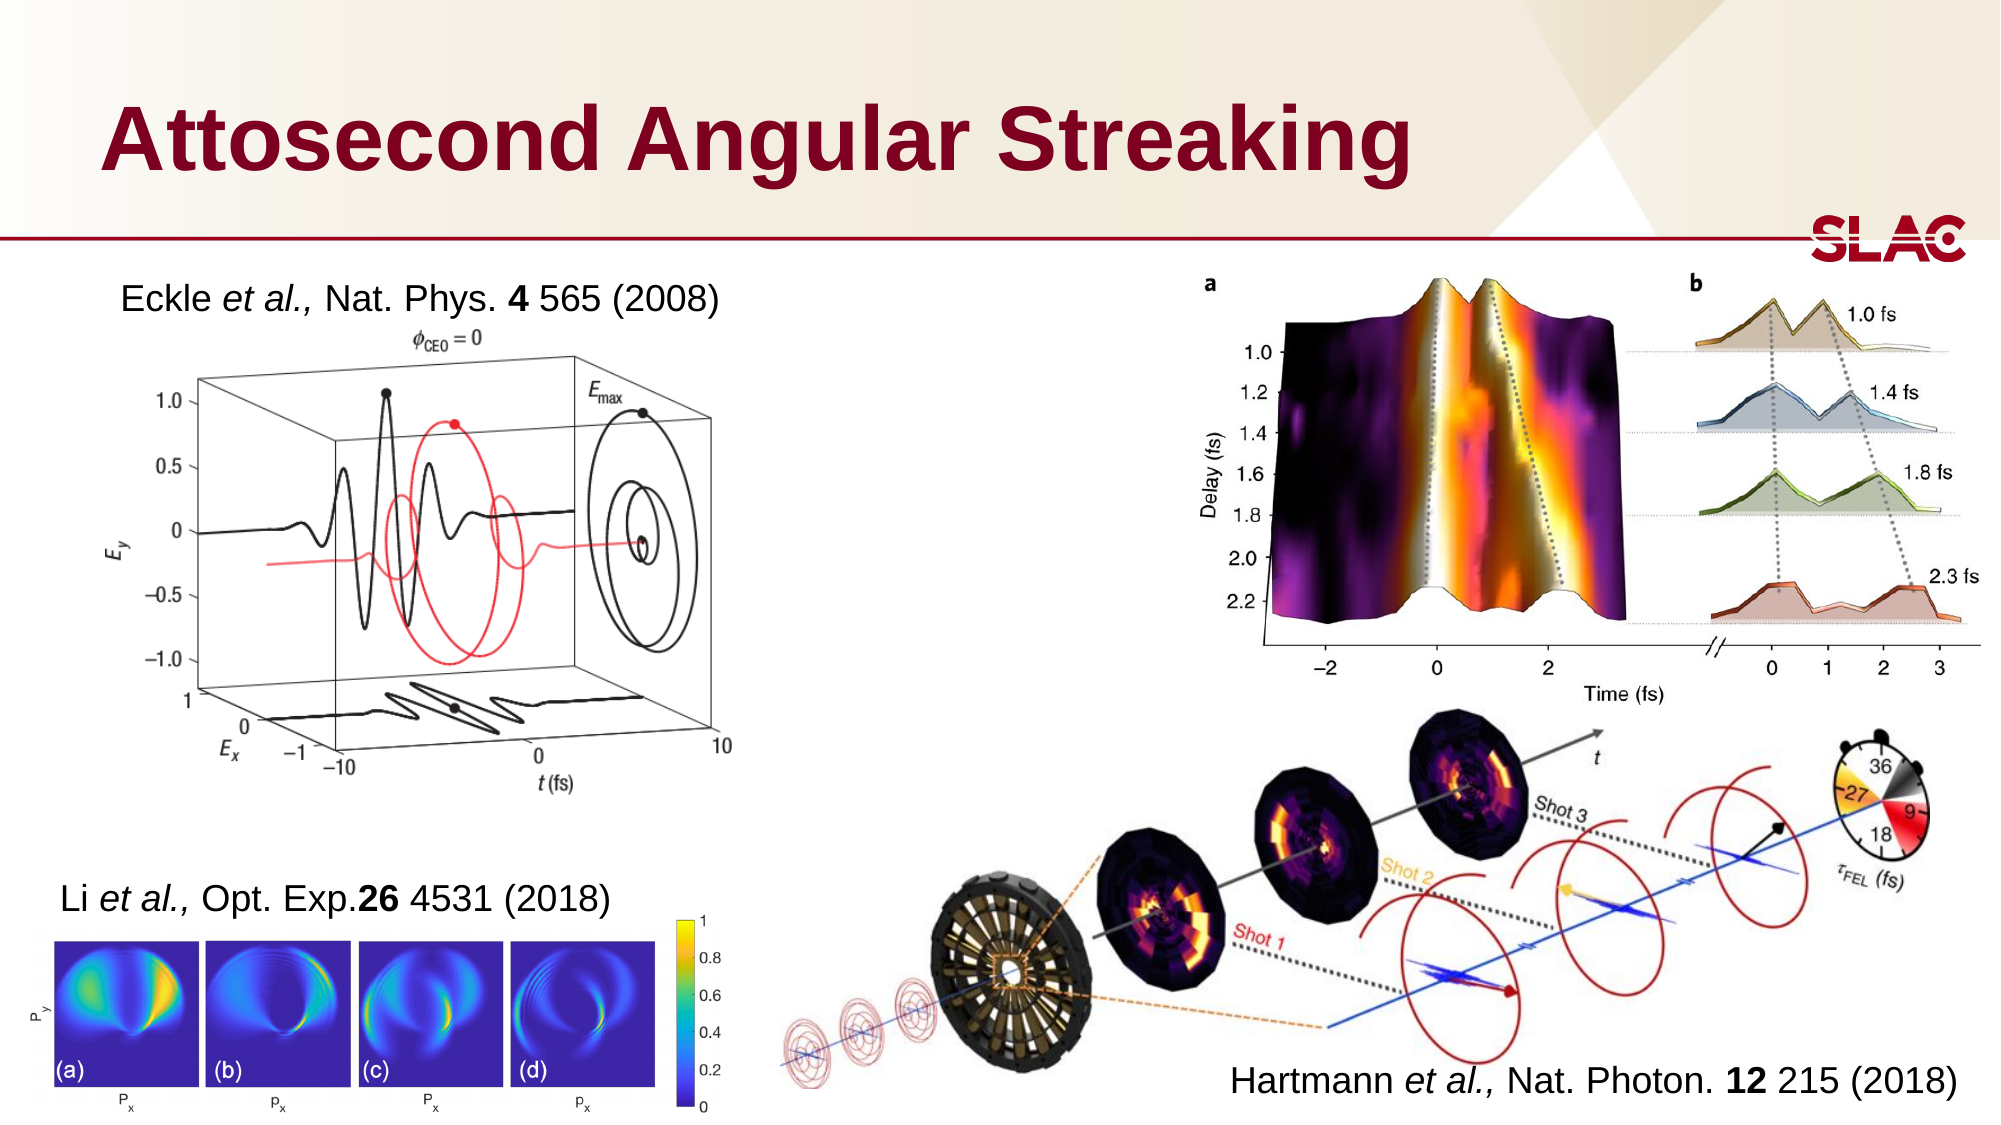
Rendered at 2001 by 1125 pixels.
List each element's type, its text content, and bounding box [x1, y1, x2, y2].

title Attosecond Angular Streaking [99, 44, 1900, 233]
picture [0, 0, 2001, 262]
picture [780, 708, 1930, 1089]
picture [105, 329, 732, 796]
text_box Li et al., Opt. Exp.26 4531 (2018) [45, 870, 627, 927]
picture [1200, 272, 1981, 706]
picture [30, 914, 721, 1113]
text_box Eckle et al., Nat. Phys. 4 565 (2008) [105, 270, 736, 327]
text_box Hartmann et al., Nat. Photon. 12 215 (2018) [1215, 1051, 1974, 1109]
